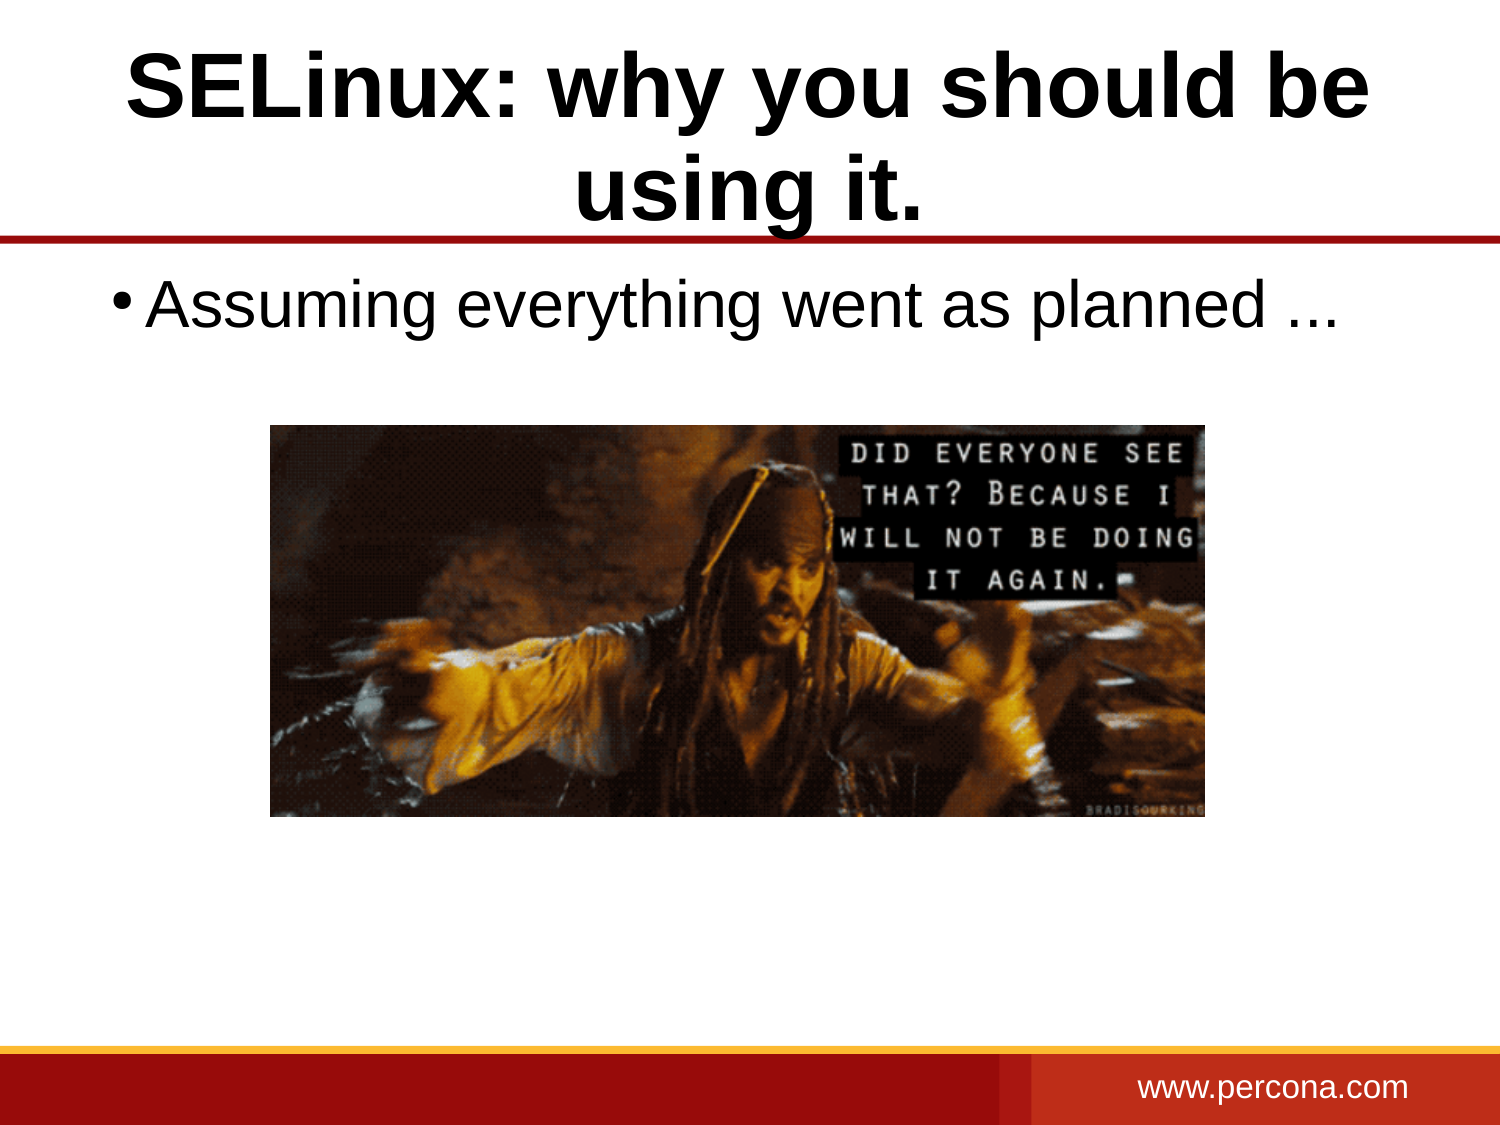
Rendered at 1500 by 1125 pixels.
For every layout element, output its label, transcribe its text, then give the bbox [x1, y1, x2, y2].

text_box Assuming everything went as planned ... image credit: http://securityreactions.tumblr.com/post/55262226152/when-the-live-demo-works-during-a-talk [75, 263, 1425, 1006]
text_box SELinux: why you should be using it. [75, 44, 1425, 233]
picture [270, 425, 1205, 817]
